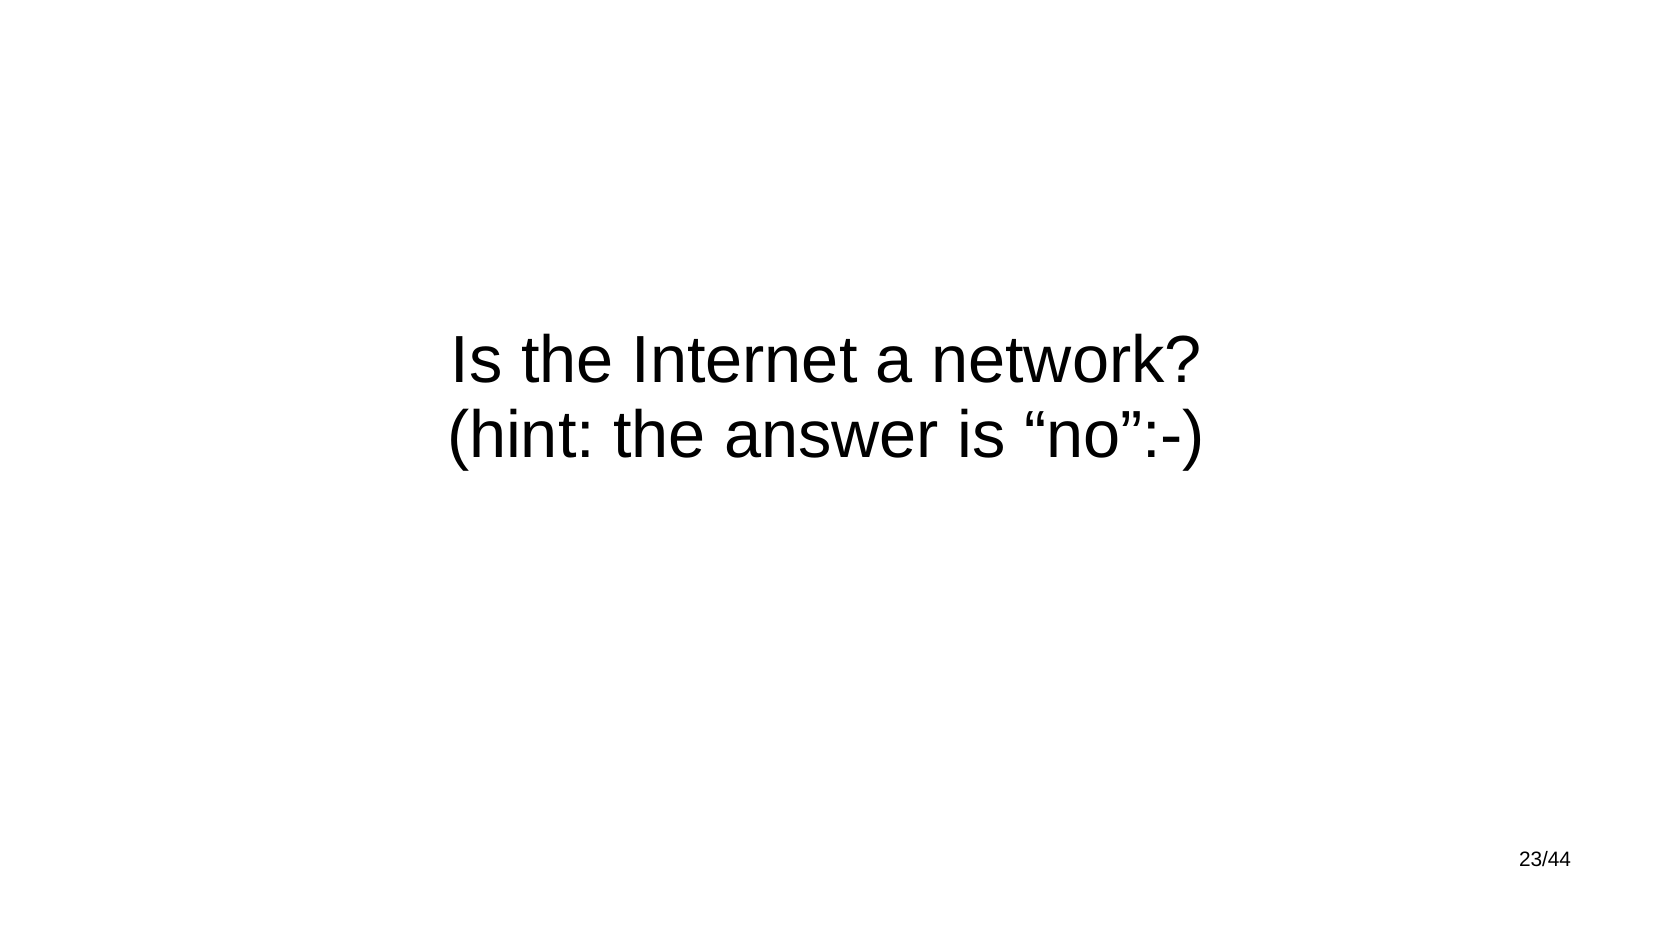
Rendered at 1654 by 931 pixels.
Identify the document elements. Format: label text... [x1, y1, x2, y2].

subtitle Is the Internet a network? (hint: the answer is “no”:-) [82, 37, 1571, 757]
